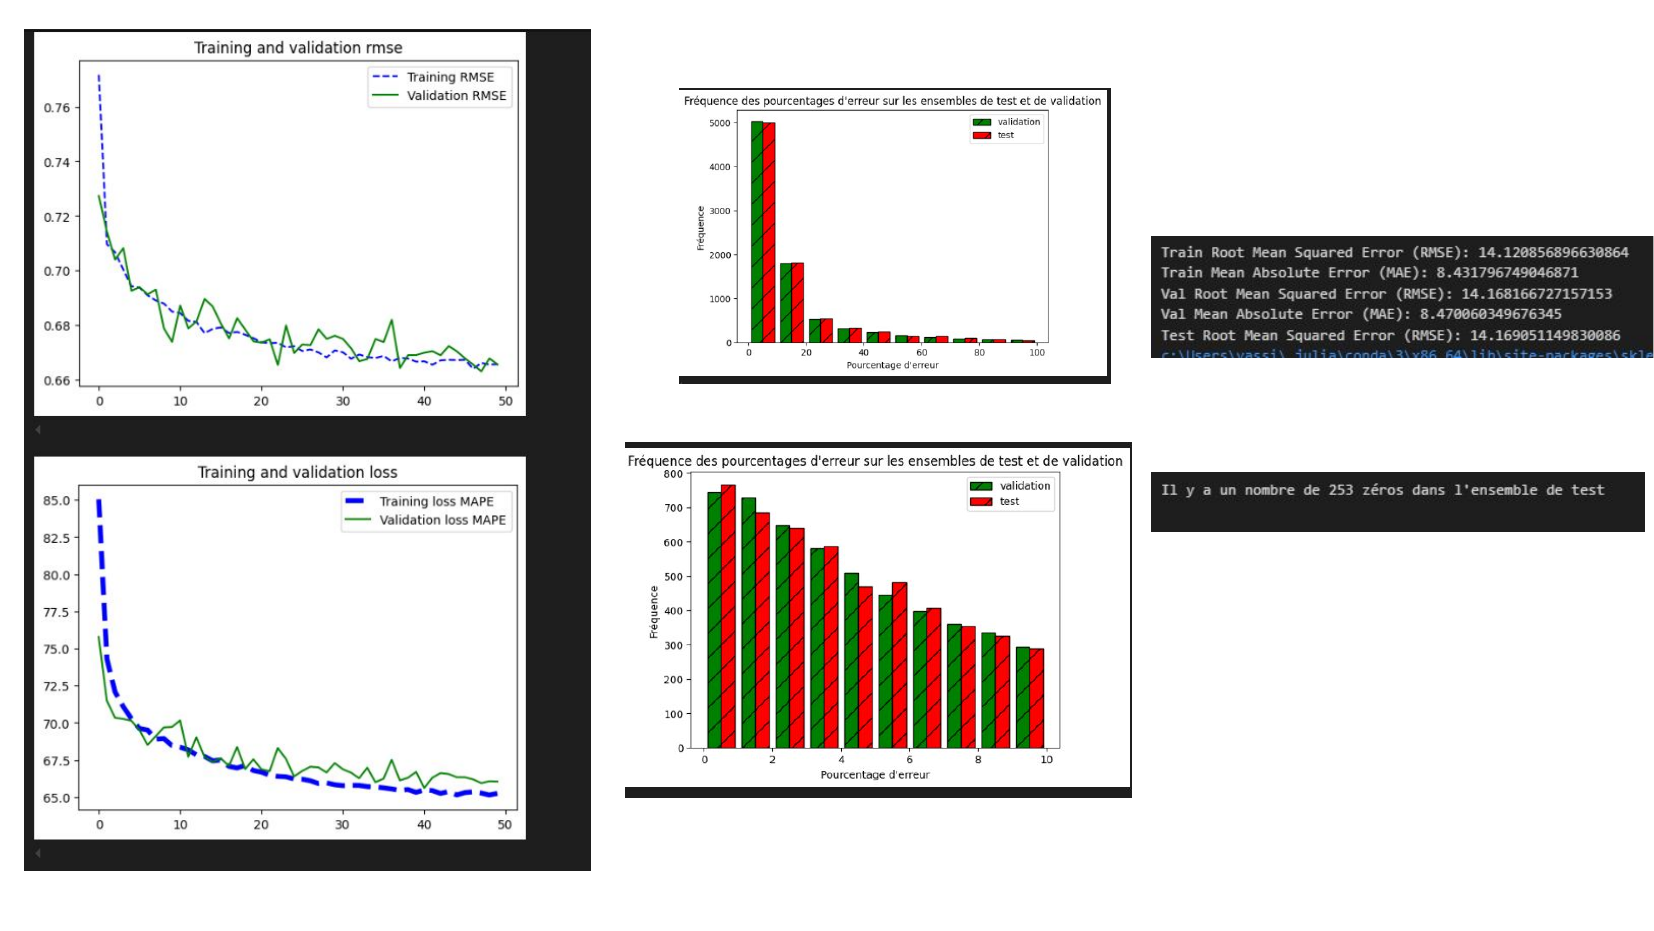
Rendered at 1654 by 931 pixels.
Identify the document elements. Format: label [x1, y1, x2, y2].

picture [1151, 472, 1645, 532]
picture [1151, 236, 1654, 358]
picture [679, 88, 1111, 384]
picture [24, 29, 591, 872]
picture [625, 442, 1132, 798]
